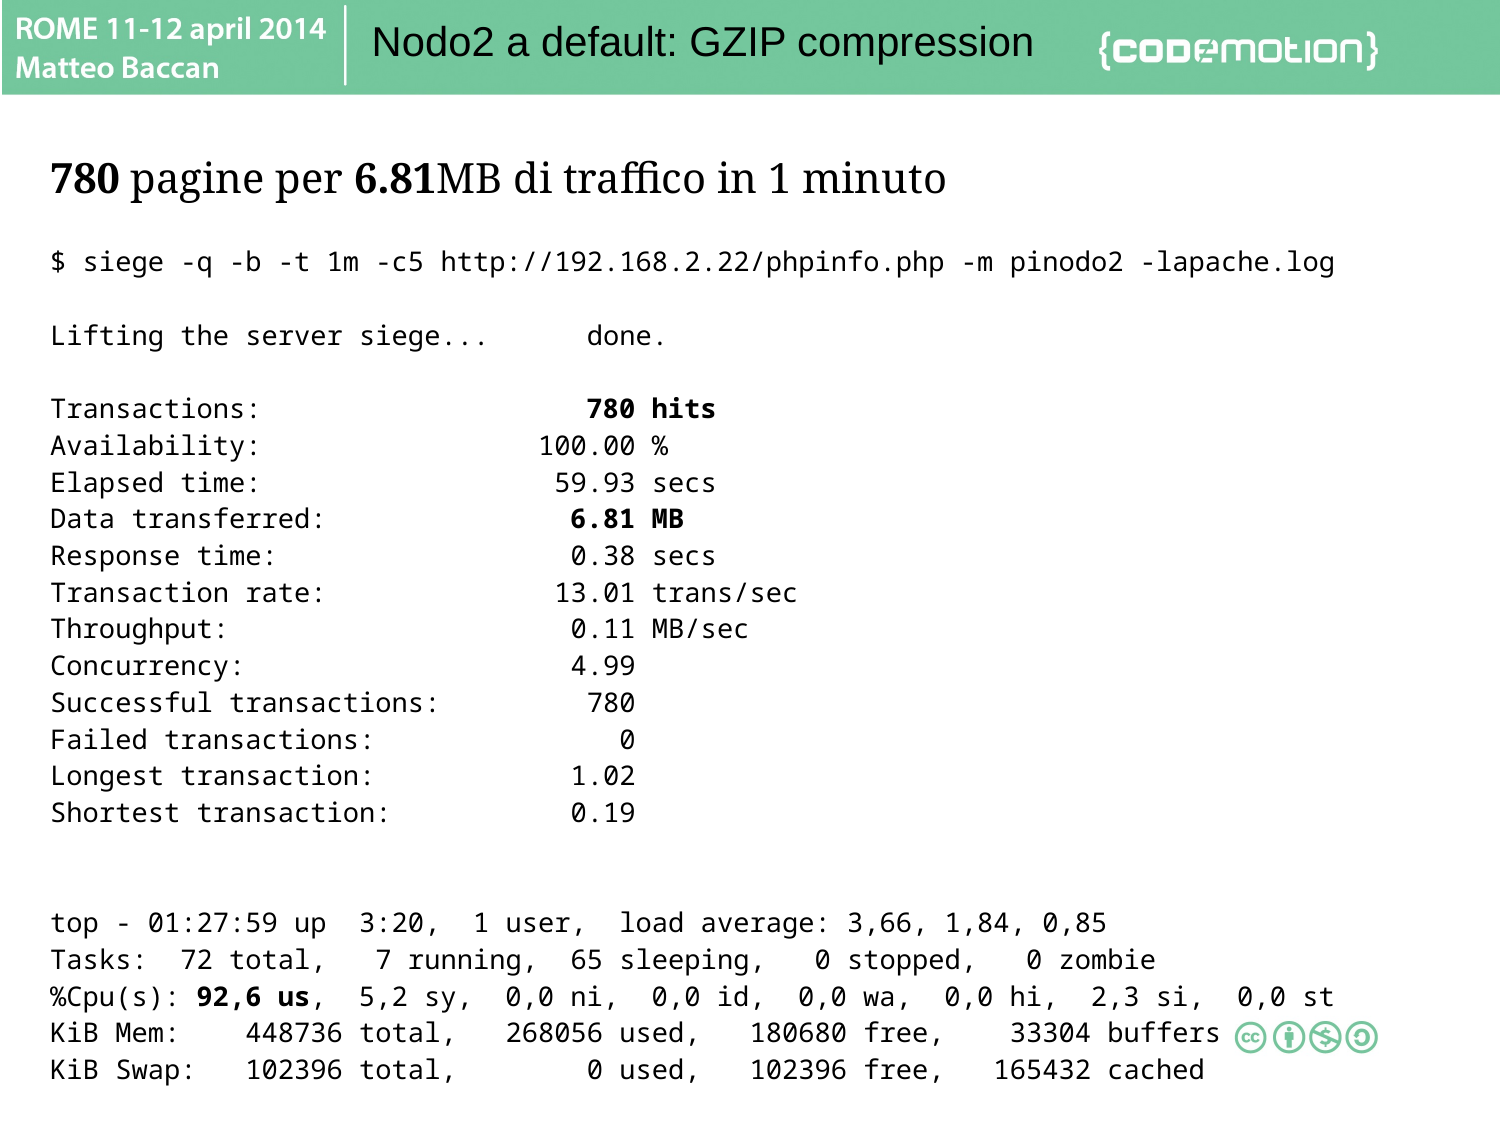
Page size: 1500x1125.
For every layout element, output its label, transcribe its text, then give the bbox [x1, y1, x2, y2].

list Nodo2 a default: GZIP compression [356, 11, 1382, 87]
picture [2, 0, 1500, 1125]
text_box 780 pagine per 6.81MB di traffico in 1 minuto $ siege -q -b -t 1m -c5 http://192.168.2.22/phpinfo.php -m pinodo2 -lapache.log Lifting the server siege... done. Transactions: 780 hits Availability: 100.00 % Elapsed time: 59.93 secs Data transferred: 6.81 MB Response time: 0.38 secs Transaction rate: 13.01 trans/sec Throughput: 0.11 MB/sec Concurrency: 4.99 Successful transactions: 780 Failed transactions: 0 Longest transaction: 1.02 Shortest transaction: 0.19 top - 01:27:59 up 3:20, 1 user, load average: 3,66, 1,84, 0,85 Tasks: 72 total, 7 running, 65 sleeping, 0 stopped, 0 zombie %Cpu(s): 92,6 us, 5,2 sy, 0,0 ni, 0,0 id, 0,0 wa, 0,0 hi, 2,3 si, 0,0 st KiB Mem: 448736 total, 268056 used, 180680 free, 33304 buffers KiB Swap: 102396 total, 0 used, 102396 free, 165432 cached [35, 141, 1430, 969]
